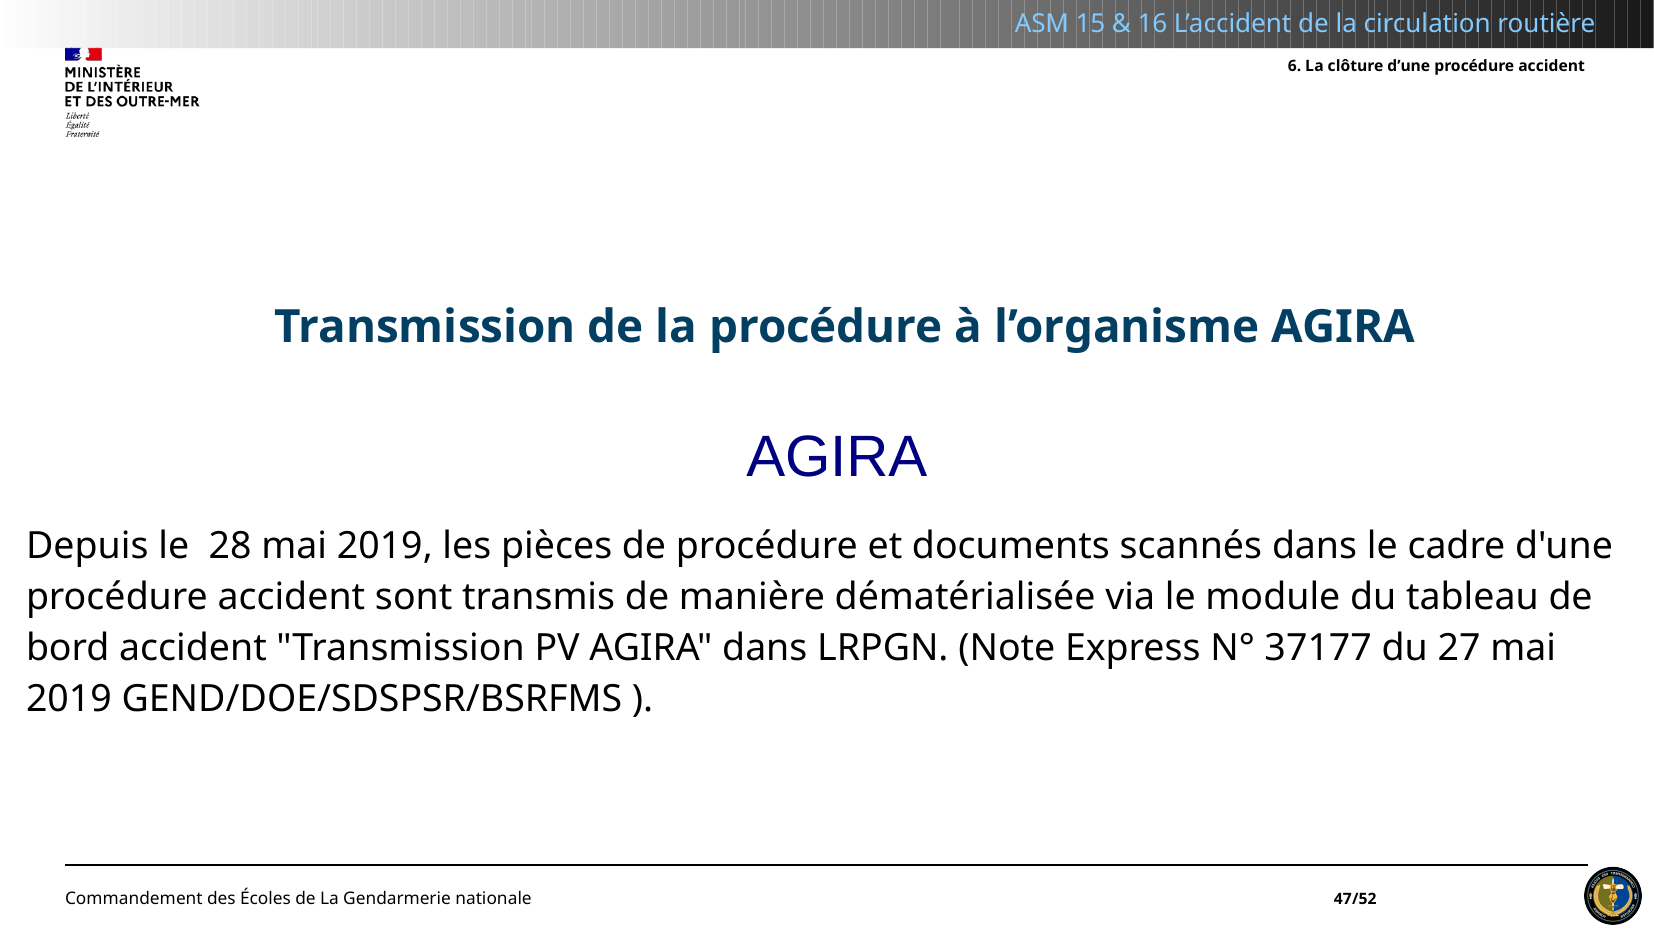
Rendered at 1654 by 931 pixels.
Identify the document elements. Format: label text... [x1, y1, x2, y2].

list 6. La clôture d’une procédure accident [599, 56, 1589, 122]
text_box Depuis le 28 mai 2019, les pièces de procédure et documents scannés dans le cadre d'une procédure accident sont transmis de manière dématérialisée via le module du tableau de bord accident "Transmission PV AGIRA" dans LRPGN. (Note Express N° 37177 du 27 mai 2019 GEND/DOE/SDSPSR/BSRFMS ). [11, 510, 1642, 709]
picture [1584, 862, 1642, 925]
text_box Transmission de la procédure à l’organisme AGIRA [259, 286, 1615, 367]
text_box AGIRA [731, 416, 1146, 497]
picture [65, 49, 213, 138]
